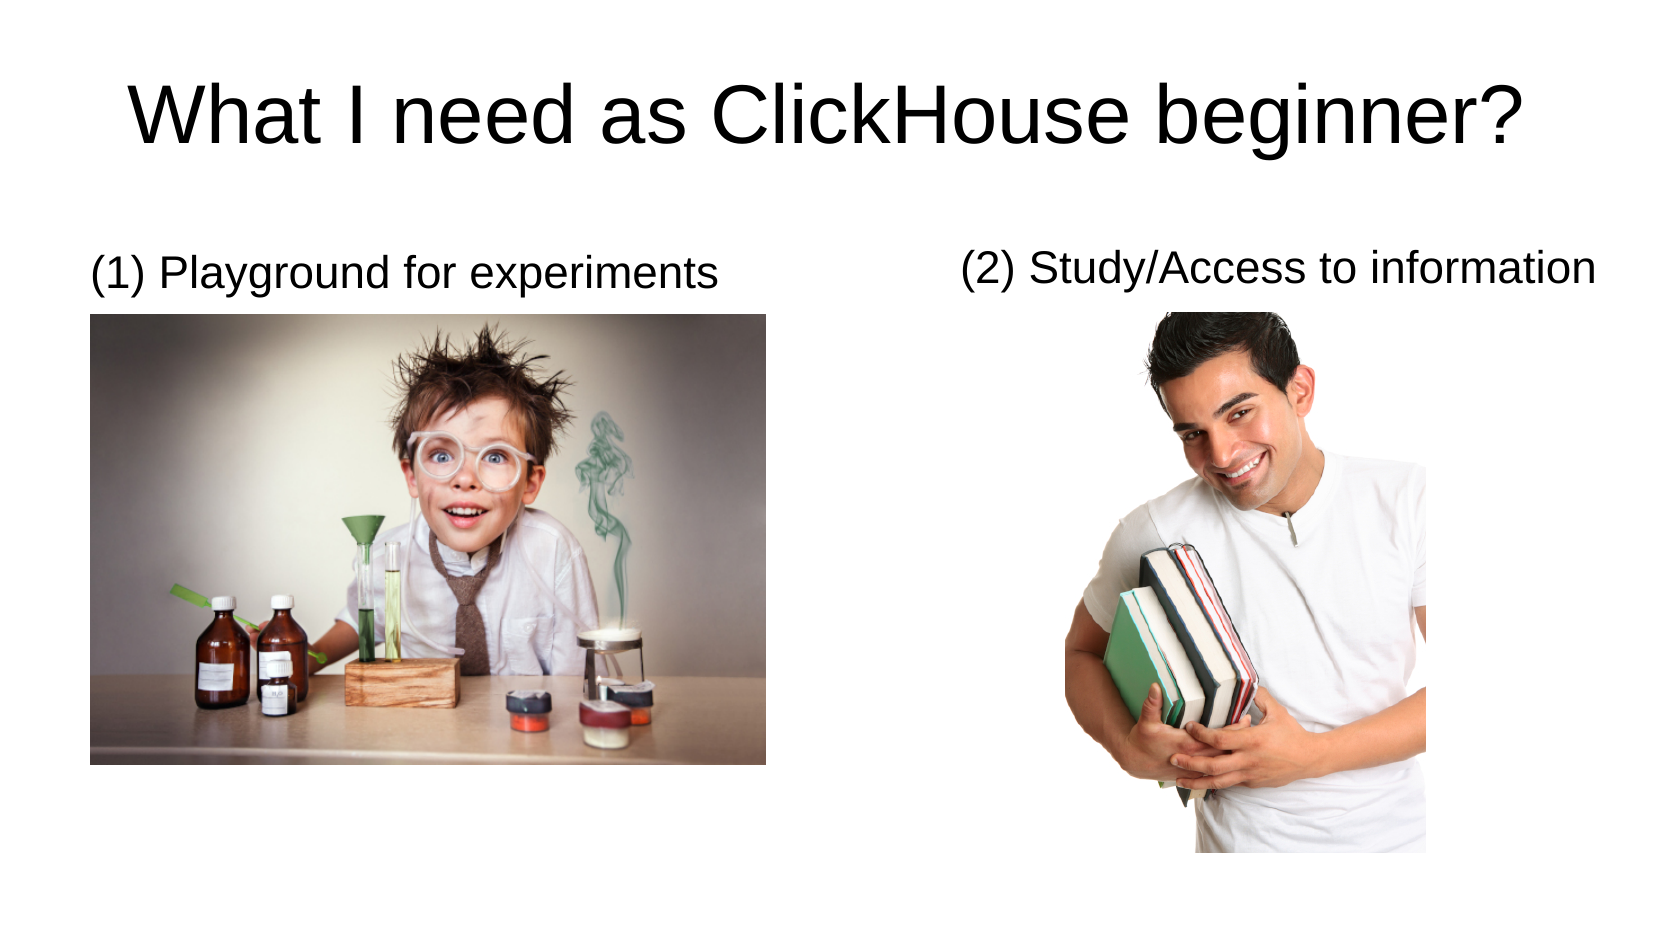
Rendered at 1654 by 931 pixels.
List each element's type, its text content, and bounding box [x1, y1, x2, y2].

title What I need as ClickHouse beginner? [82, 37, 1571, 193]
picture [90, 324, 766, 766]
picture [1065, 319, 1426, 853]
title (1) Playground for experiments [90, 221, 766, 324]
title (2) Study/Access to information [960, 216, 1606, 319]
